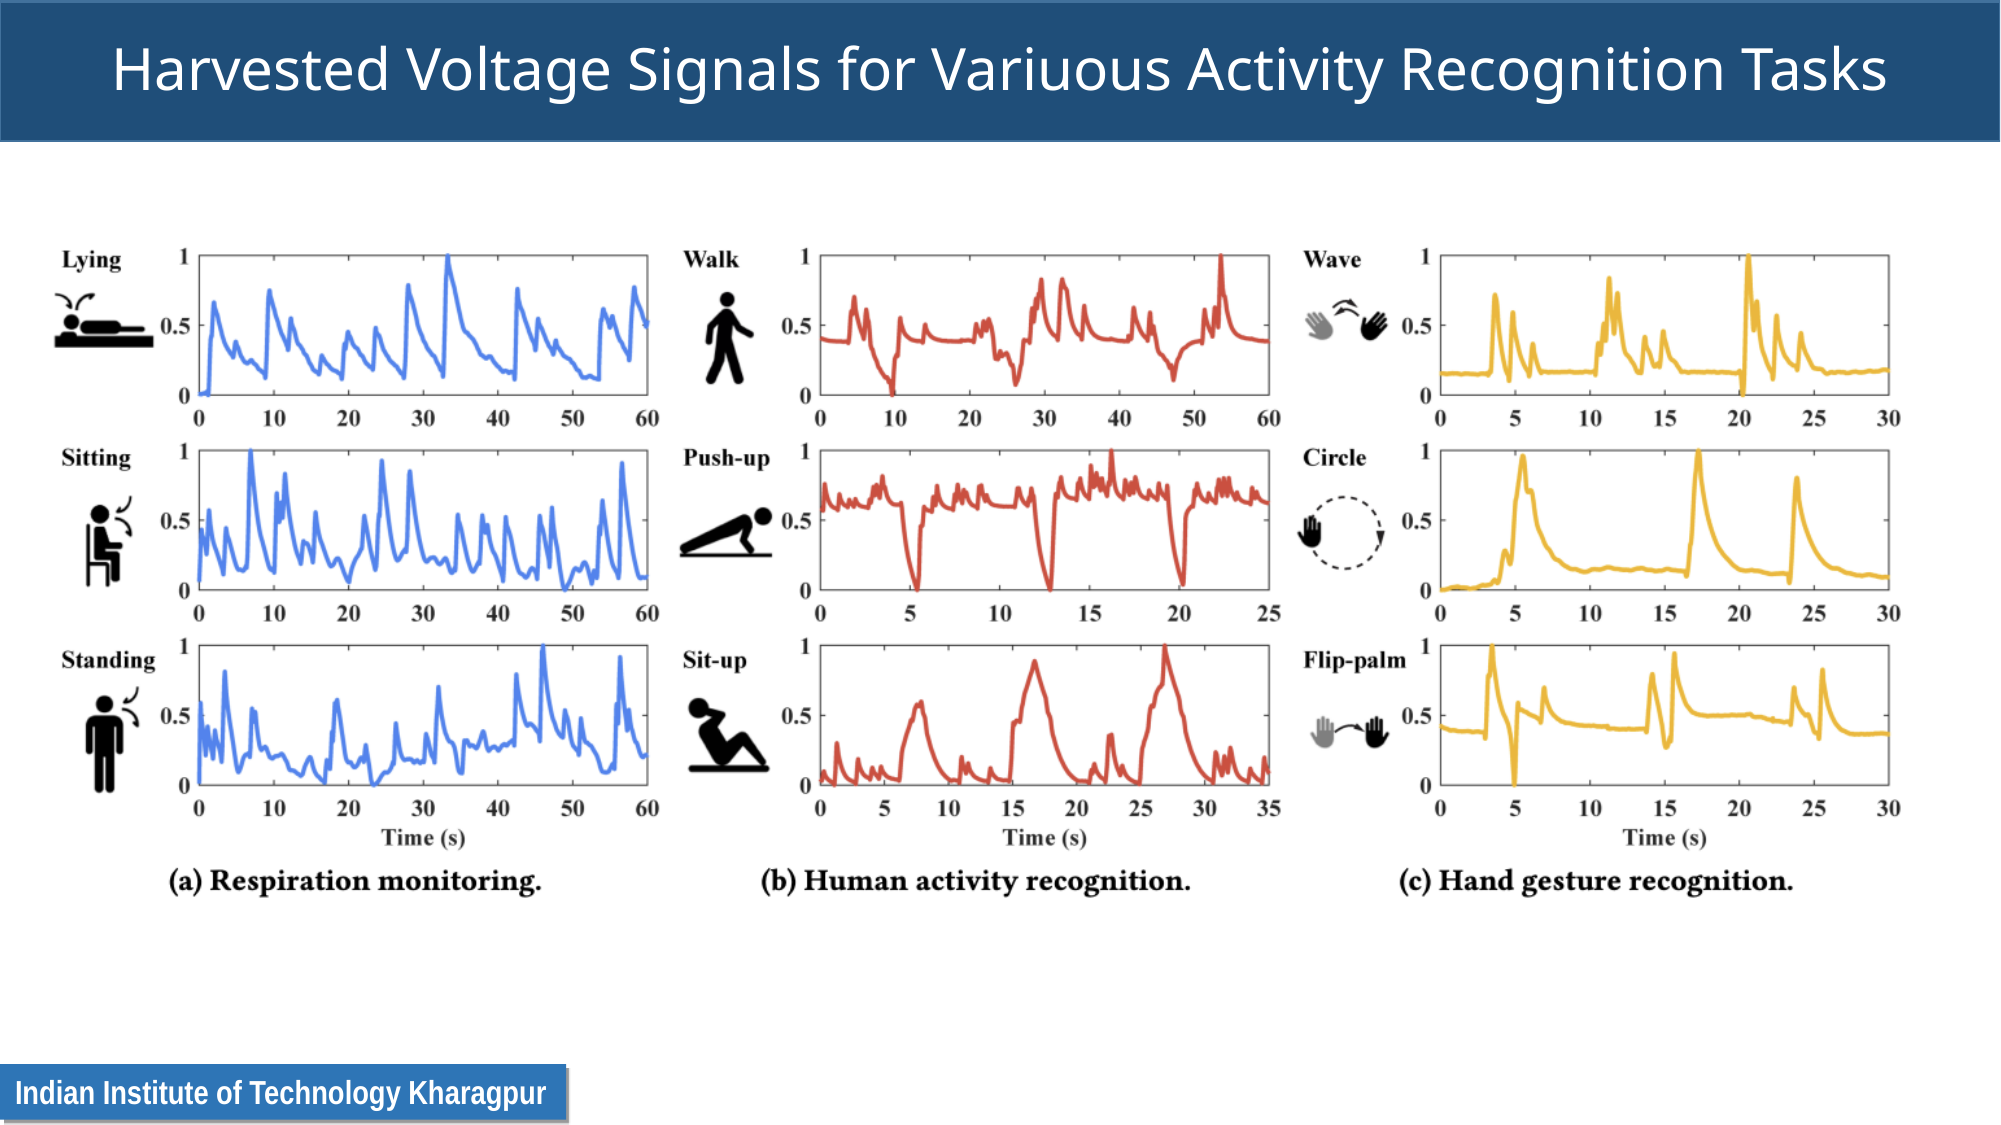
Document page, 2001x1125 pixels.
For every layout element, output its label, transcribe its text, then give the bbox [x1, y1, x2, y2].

title Harvested Voltage Signals for Variuous Activity Recognition Tasks [0, 1, 2000, 141]
picture [38, 217, 1963, 908]
